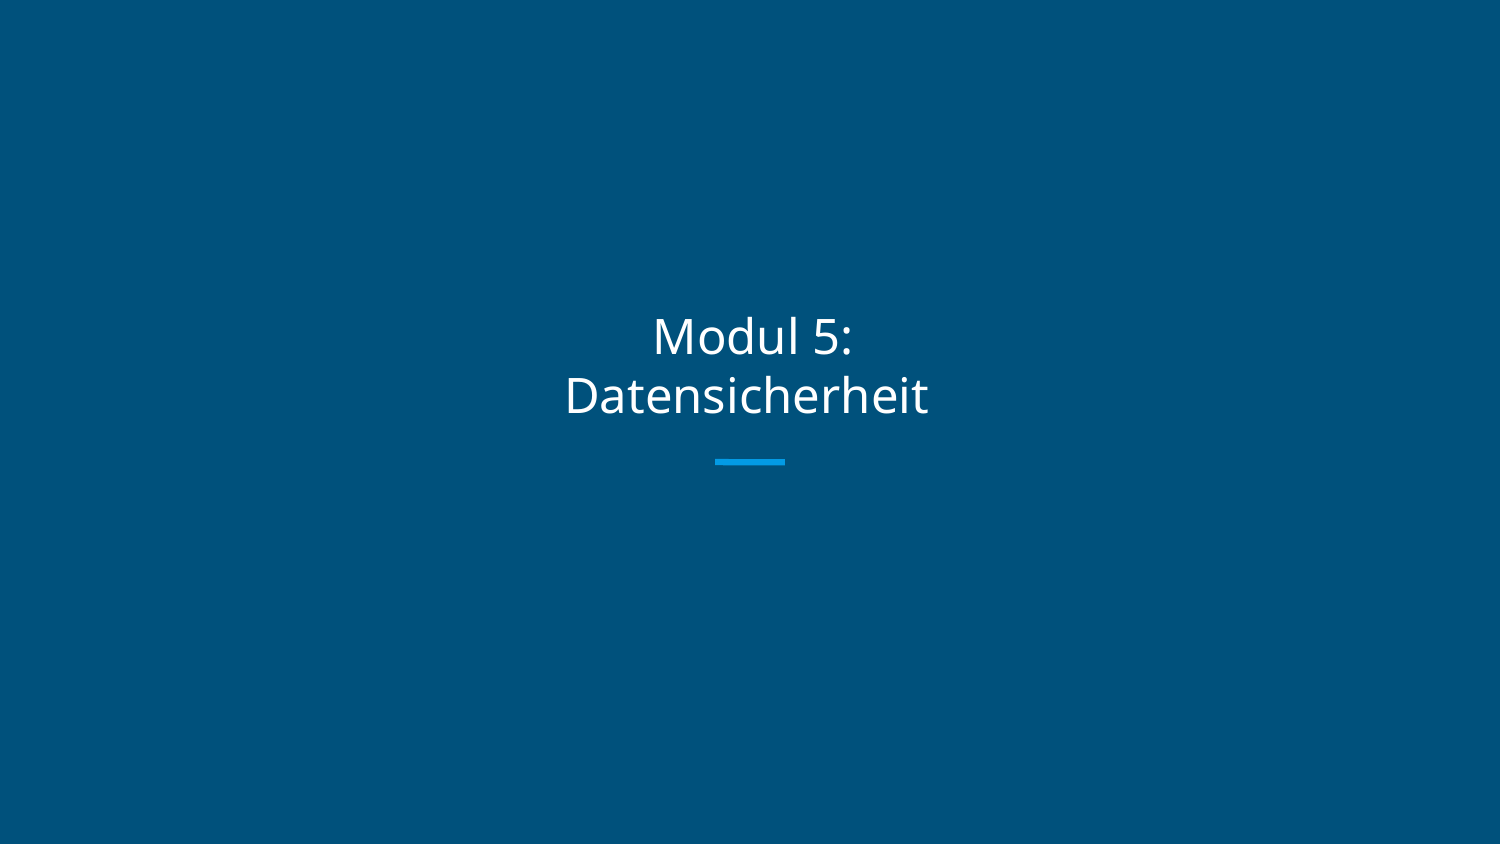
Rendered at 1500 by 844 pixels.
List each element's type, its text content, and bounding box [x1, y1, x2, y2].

title Modul 5: Datensicherheit [78, 289, 1428, 439]
